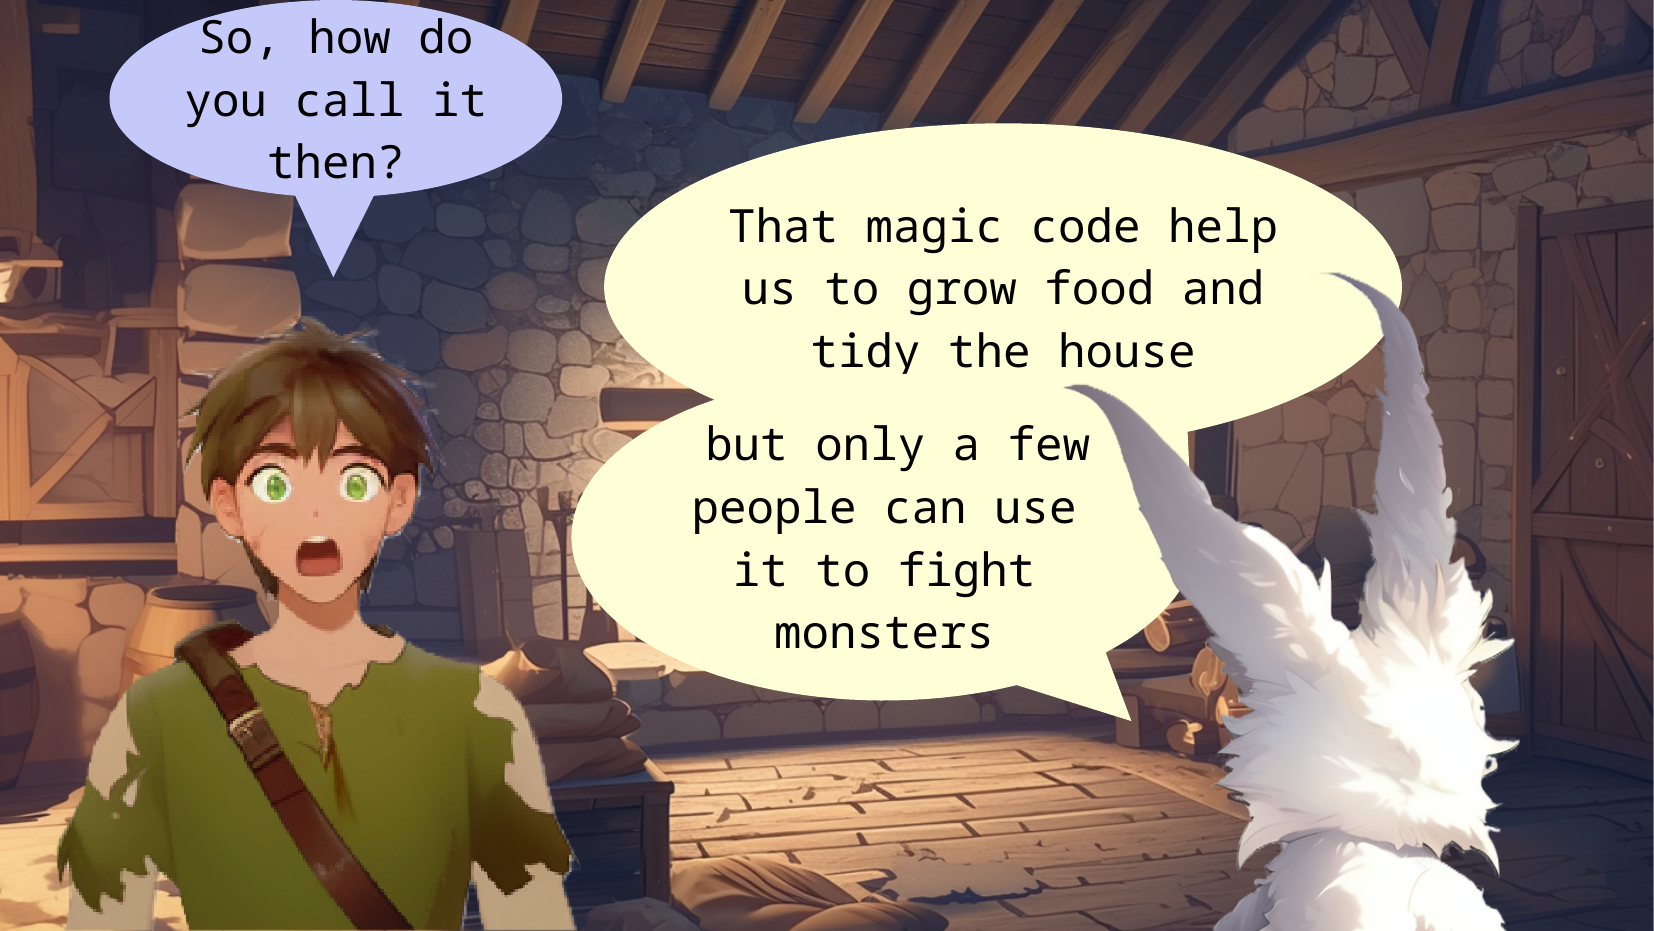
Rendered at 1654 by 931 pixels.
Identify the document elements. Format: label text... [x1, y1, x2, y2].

picture [0, 0, 1654, 931]
text_box That magic code help us to grow food and tidy the house [604, 123, 1399, 400]
text_box but only a few people can use it to fight monsters [571, 373, 1054, 701]
text_box So, how do you call it then? [109, 0, 563, 278]
